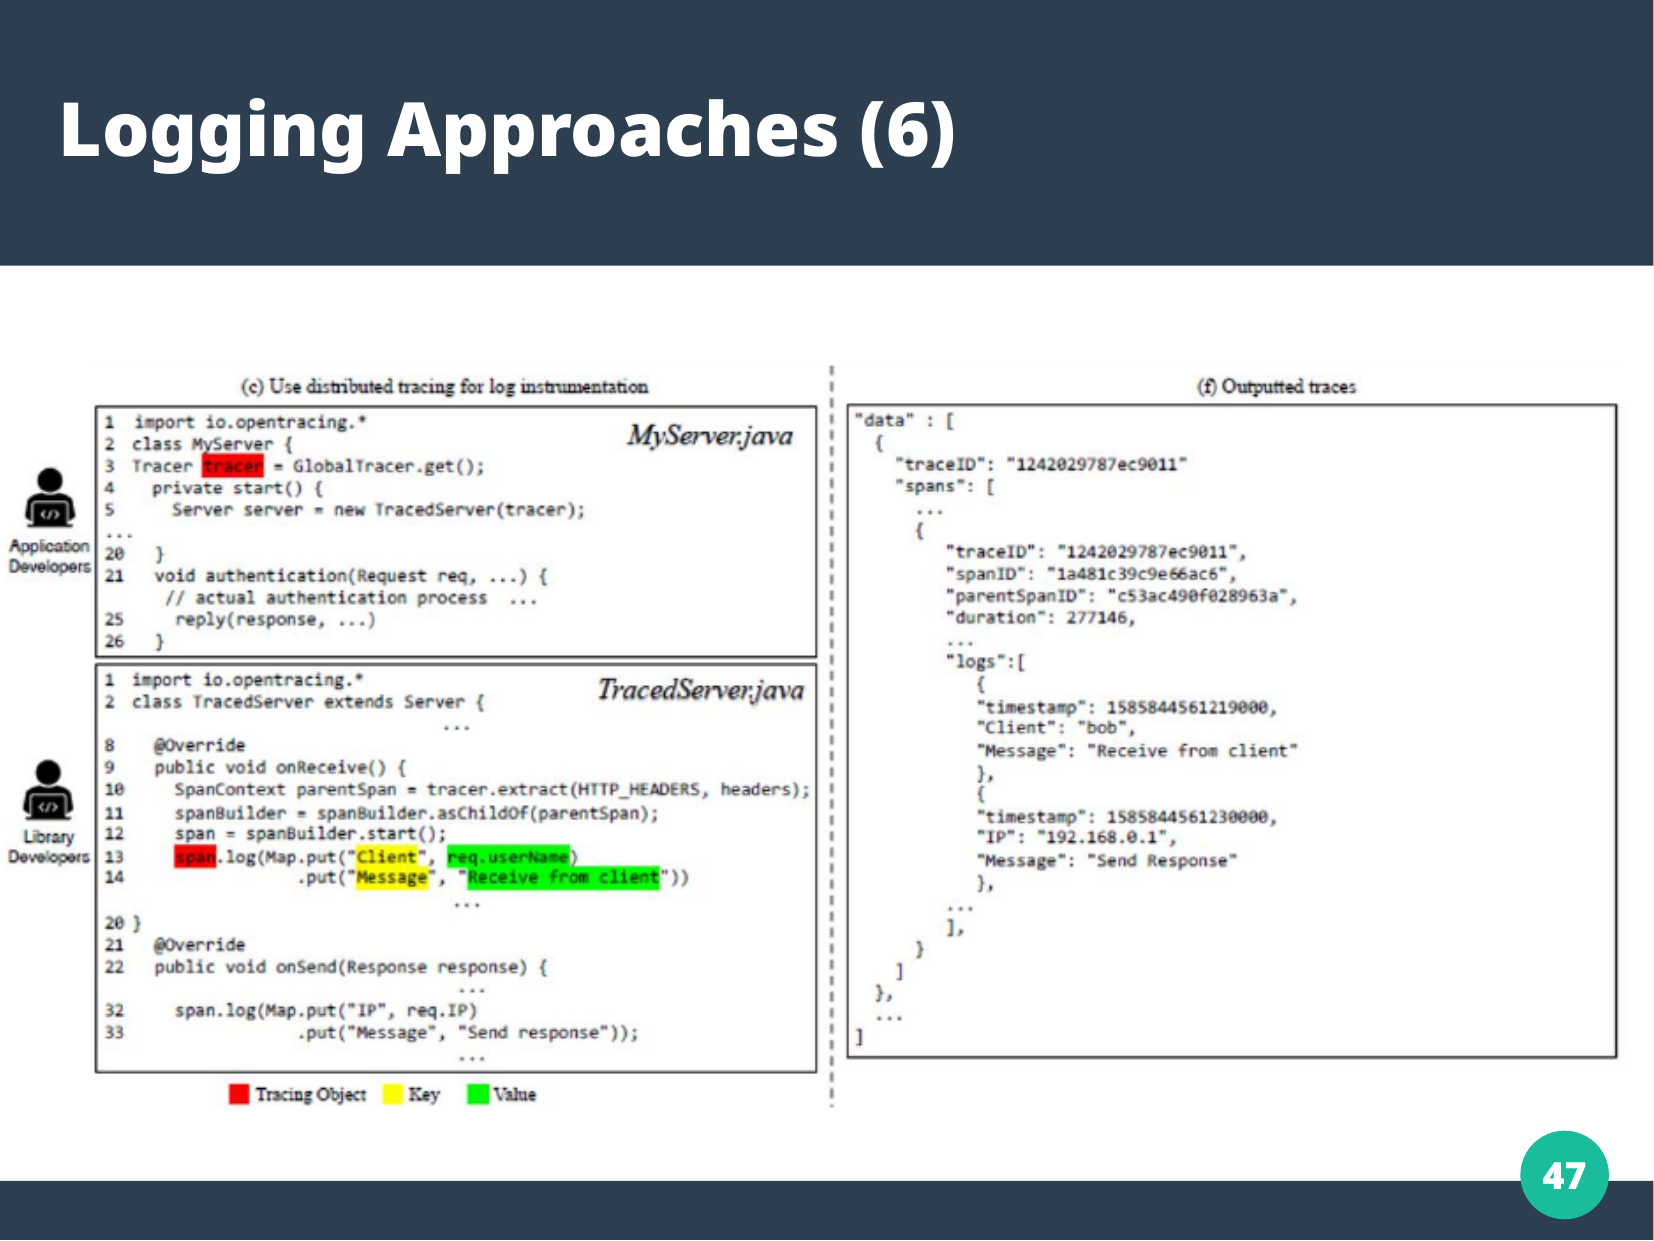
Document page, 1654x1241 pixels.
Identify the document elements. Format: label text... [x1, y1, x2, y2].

picture [5, 365, 1628, 1111]
title Logging Approaches (6) [58, 49, 1595, 207]
